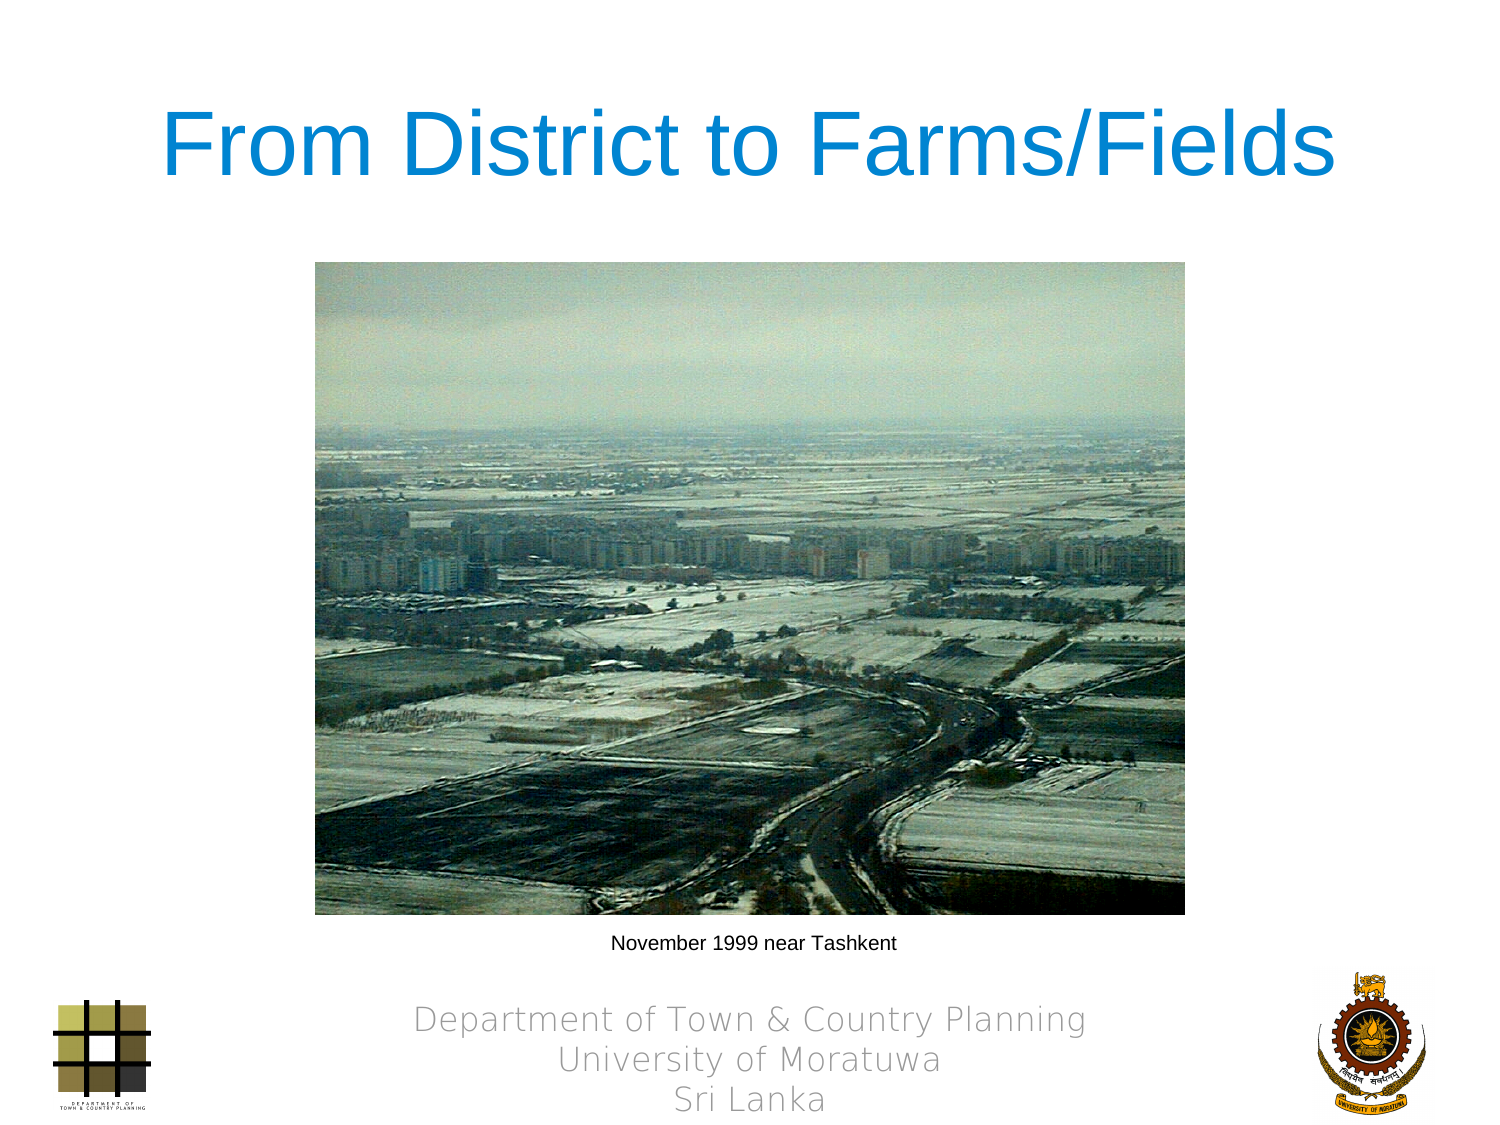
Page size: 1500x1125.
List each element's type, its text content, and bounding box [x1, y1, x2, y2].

picture [53, 1000, 151, 1110]
picture [315, 262, 1185, 915]
title From District to Farms/Fields [75, 45, 1426, 233]
text_box November 1999 near Tashkent [596, 922, 912, 963]
picture [1312, 966, 1435, 1125]
